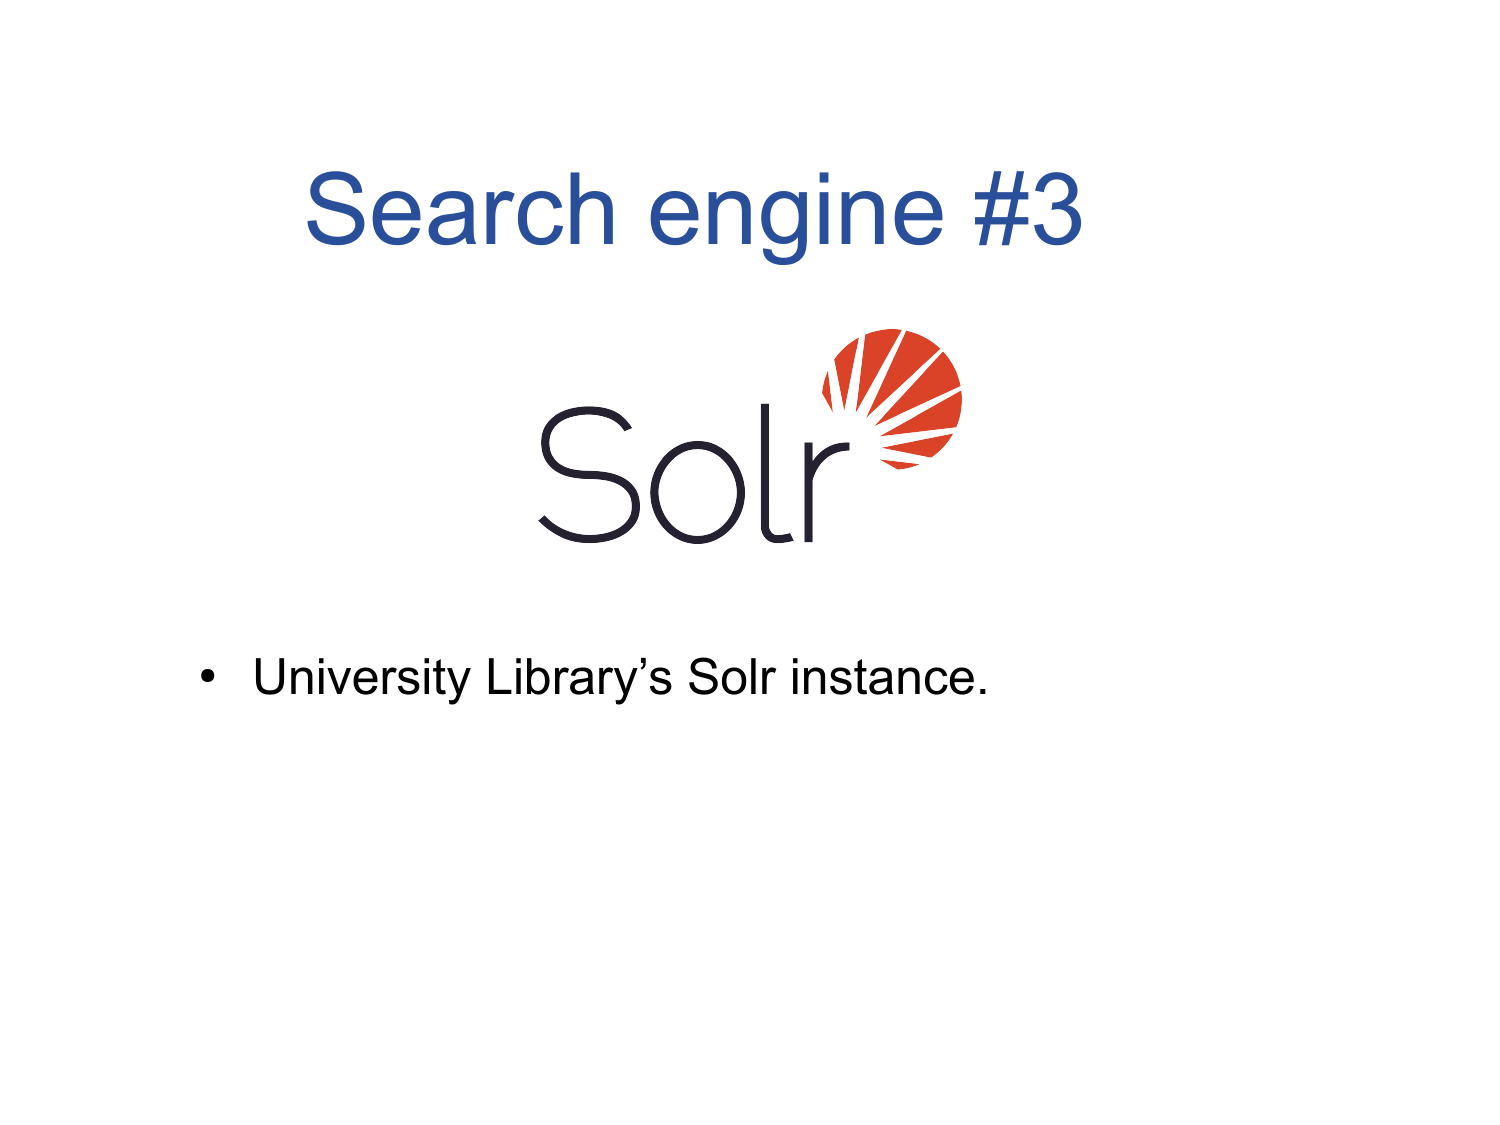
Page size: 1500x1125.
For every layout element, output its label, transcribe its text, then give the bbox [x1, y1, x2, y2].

picture [538, 329, 962, 544]
list University Library’s Solr instance. [181, 649, 1209, 1015]
title Search engine #3 [181, 115, 1209, 304]
